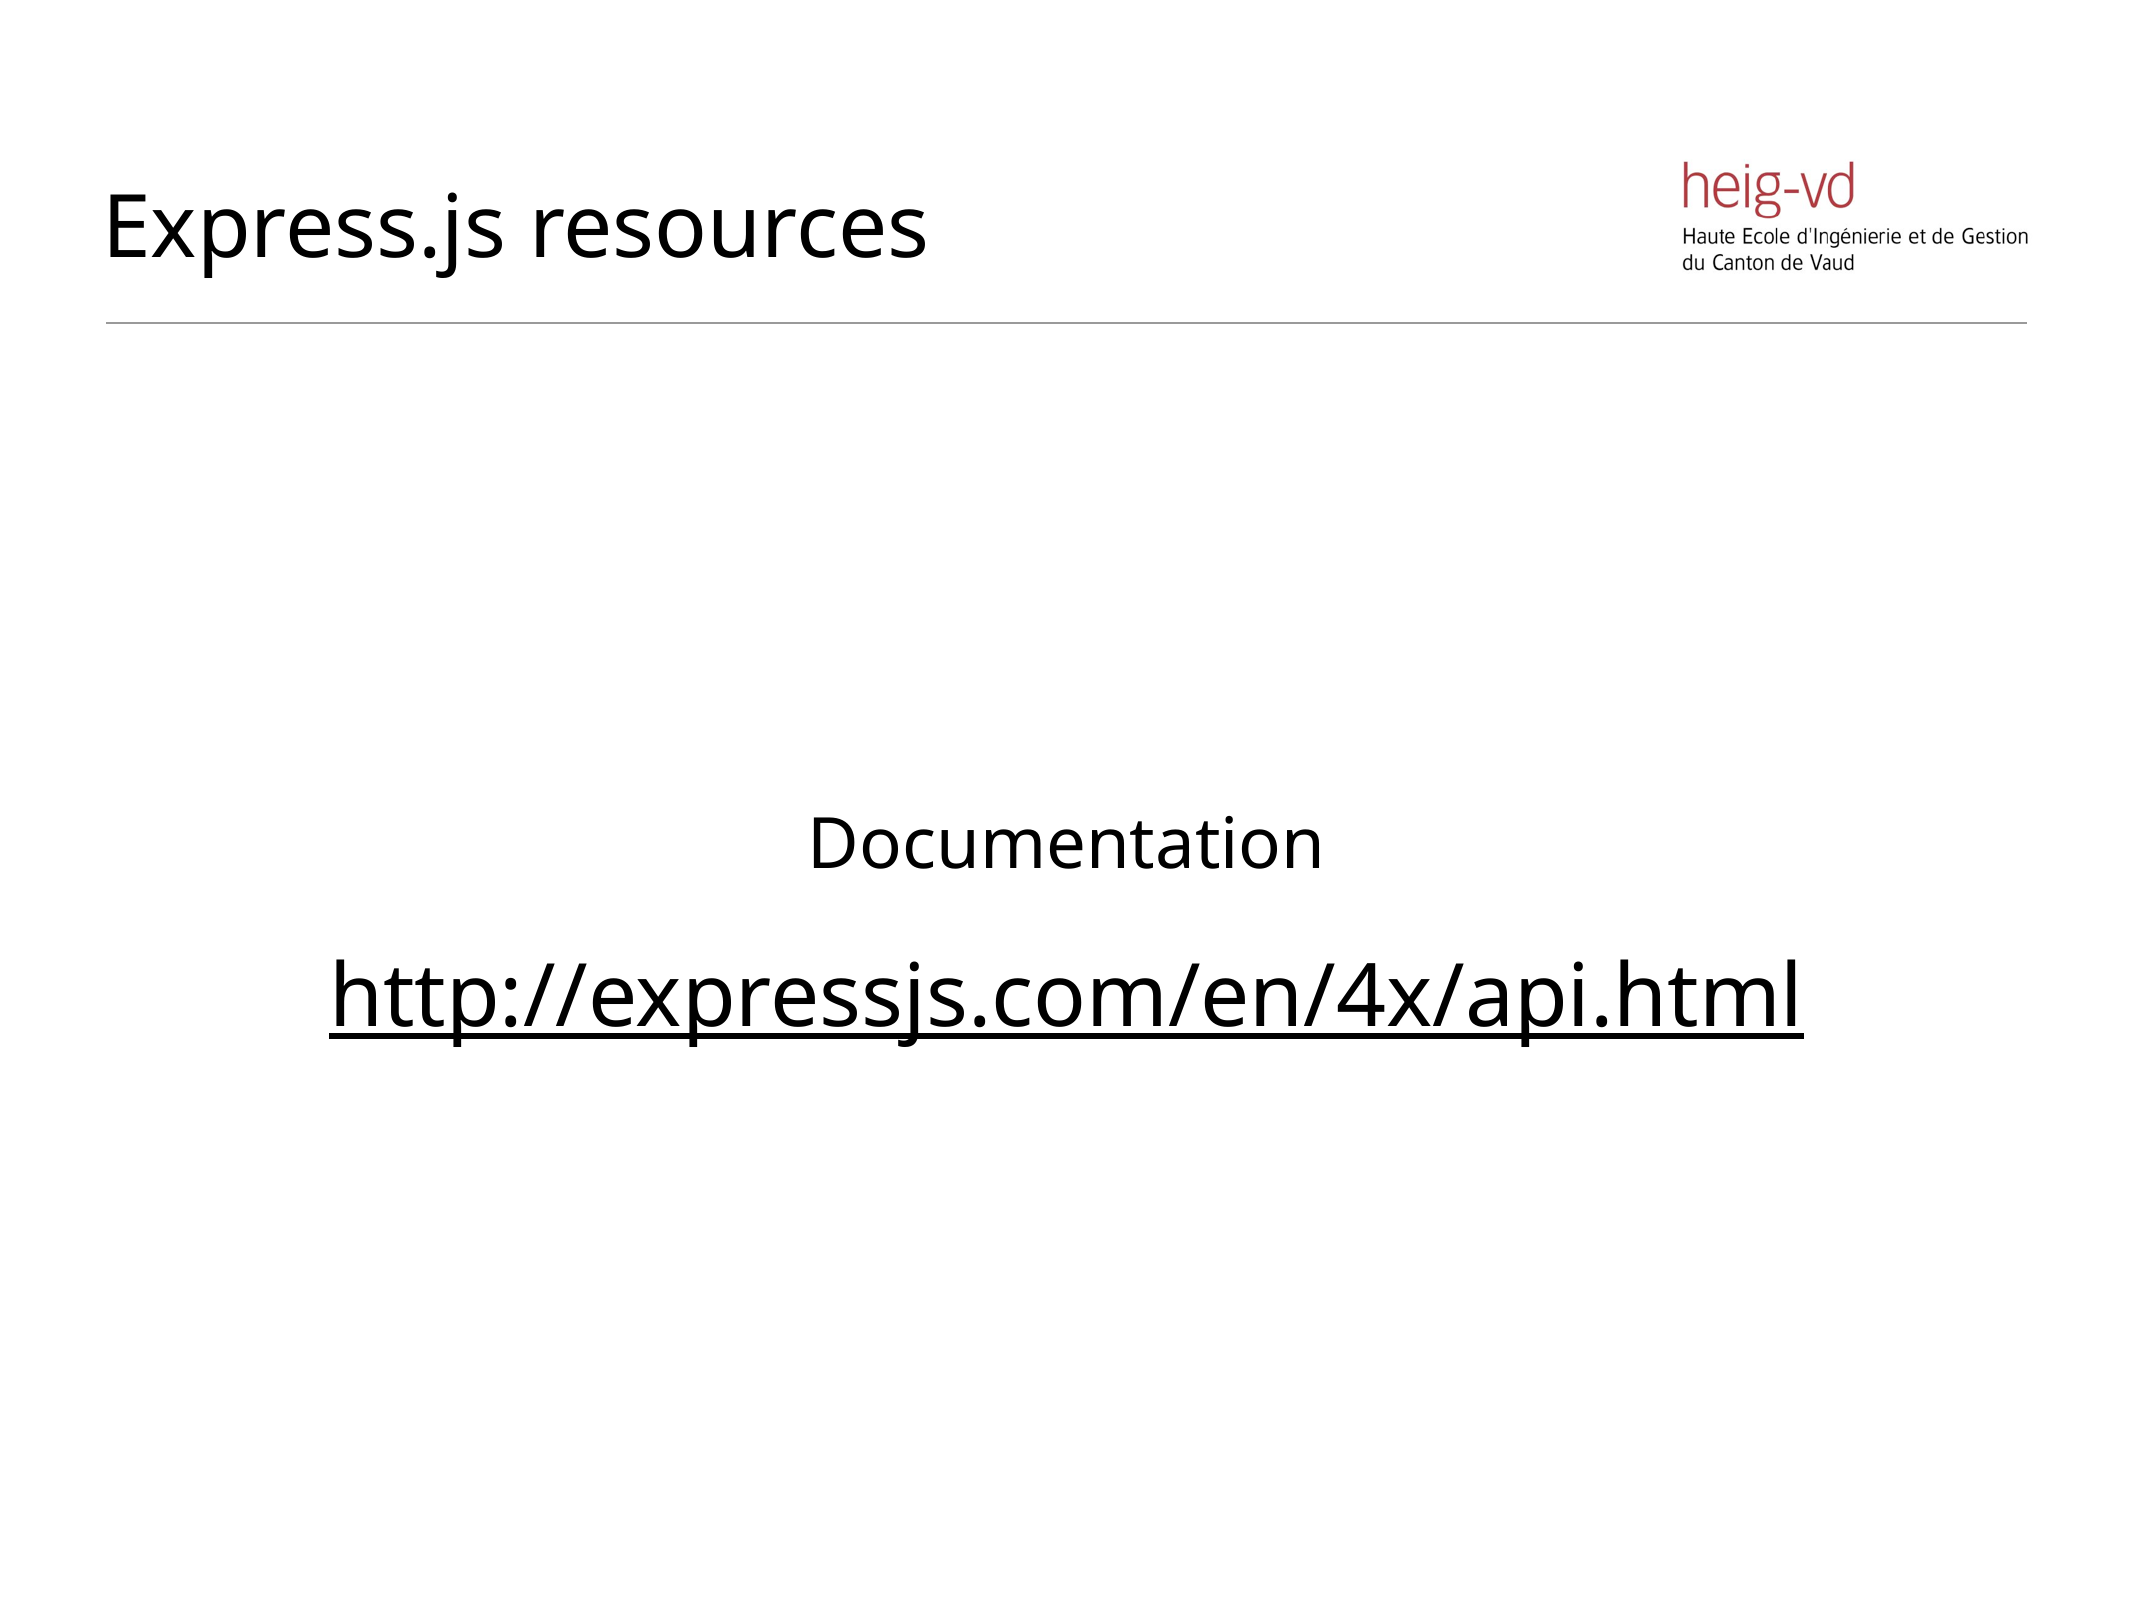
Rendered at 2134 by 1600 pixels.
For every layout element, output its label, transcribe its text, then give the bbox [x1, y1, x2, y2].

text_box Documentation [799, 789, 1334, 892]
text_box http://expressjs.com/en/4x/api.html [320, 930, 1813, 1052]
title Express.js resources [93, 54, 2040, 284]
